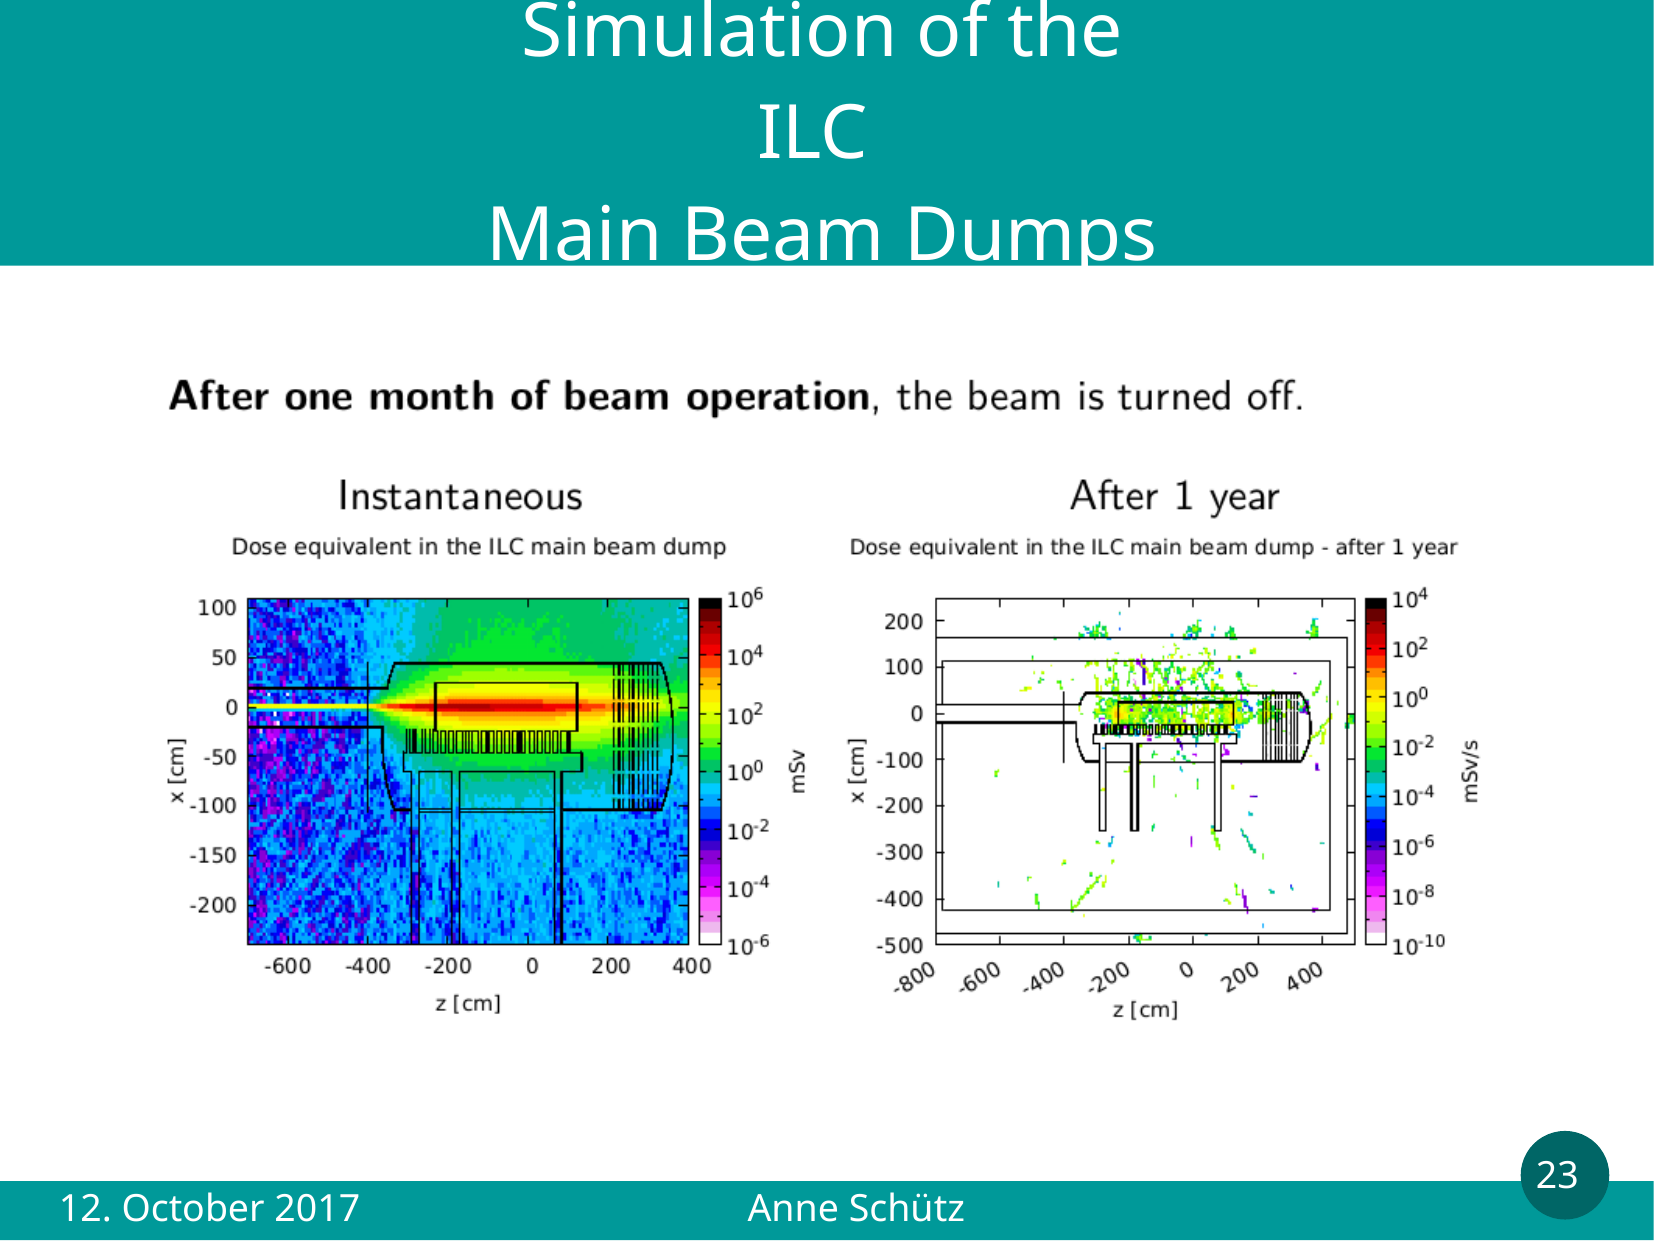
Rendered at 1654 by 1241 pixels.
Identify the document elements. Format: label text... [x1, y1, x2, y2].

title Simulation of the ILC Main Beam Dumps [486, 0, 1167, 292]
picture [151, 360, 1502, 1036]
